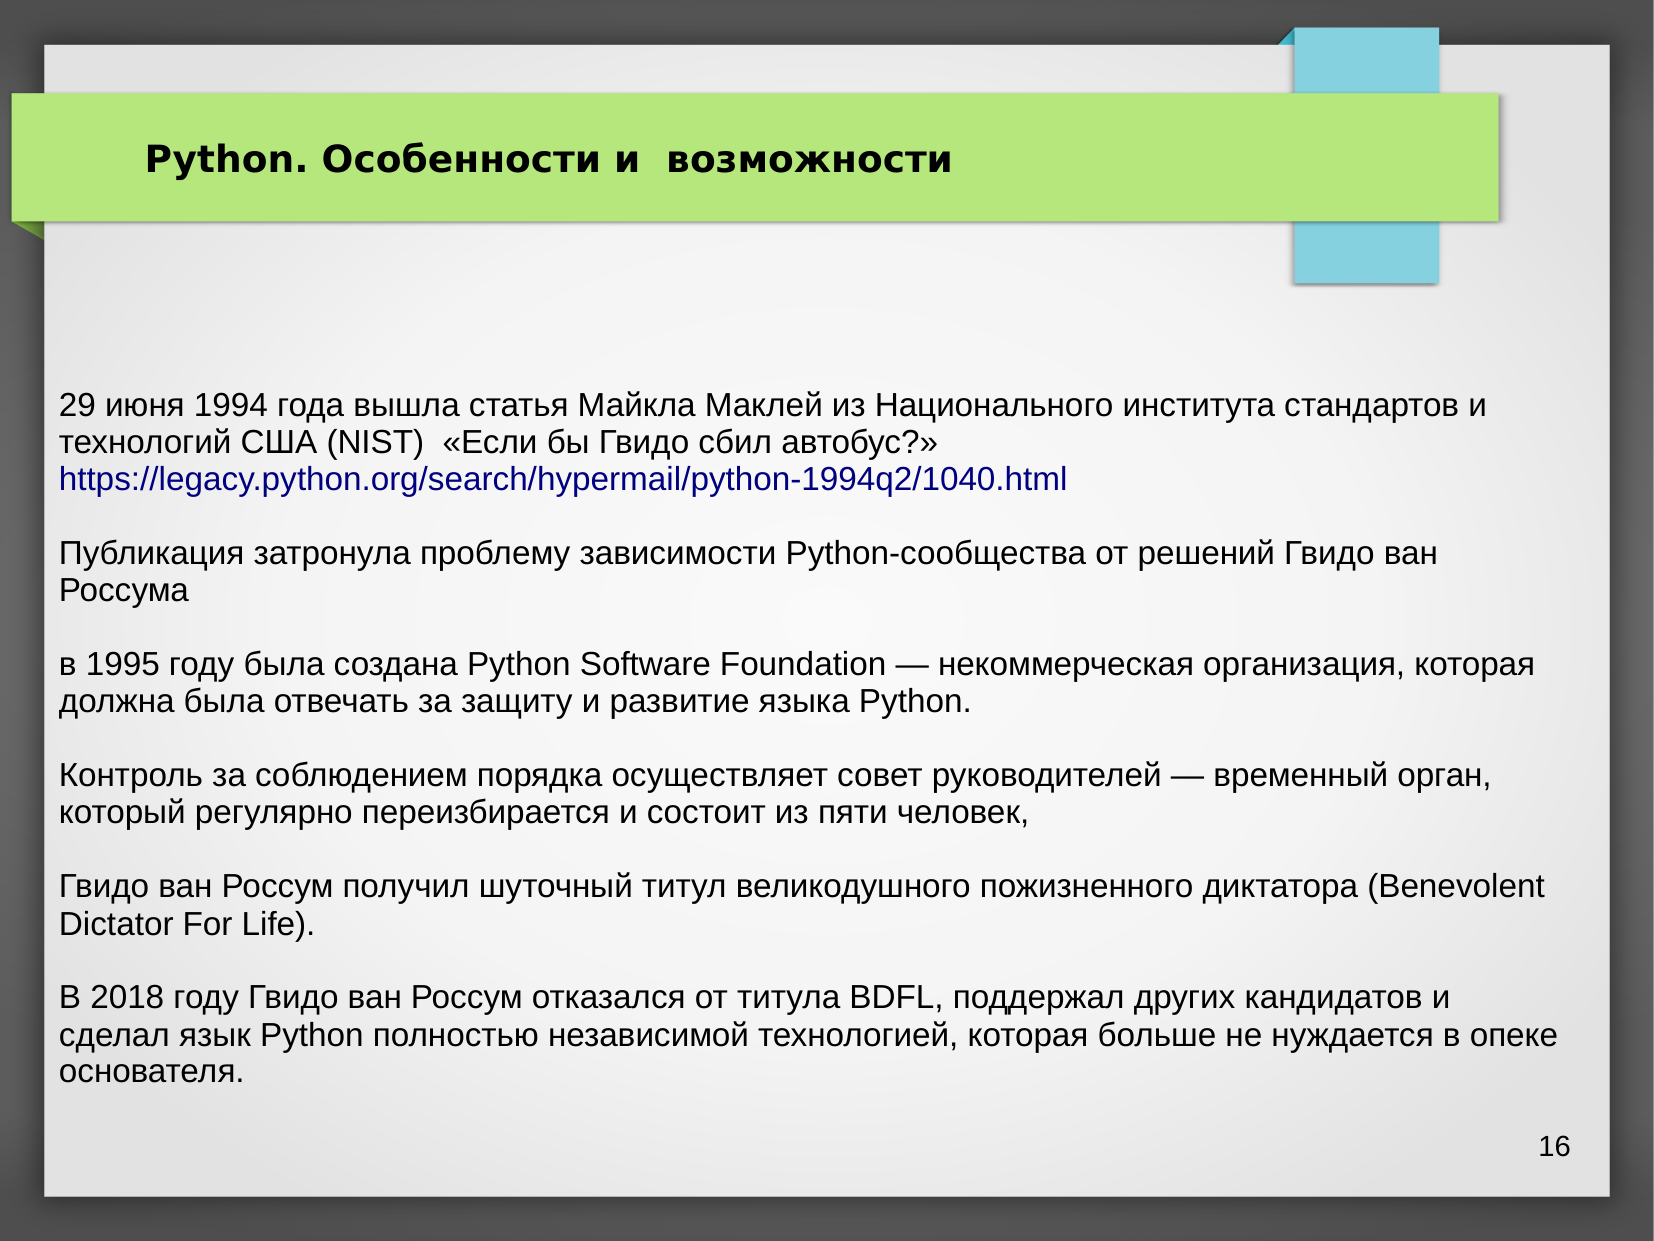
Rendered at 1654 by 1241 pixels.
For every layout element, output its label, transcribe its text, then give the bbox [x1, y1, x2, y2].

text_box 29 июня 1994 года вышла статья Майкла Маклей из Национального института стандартов и технологий США (NIST) «Если бы Гвидо сбил автобус?» https://legacy.python.org/search/hypermail/python-1994q2/1040.html Публикация затронула проблему зависимости Python-сообщества от решений Гвидо ван Россума в 1995 году была создана Python Software Foundation — некоммерческая организация, которая должна была отвечать за защиту и развитие языка Python. Контроль за соблюдением порядка осуществляет совет руководителей — временный орган, который регулярно переизбирается и состоит из пяти человек, Гвидо ван Россум получил шуточный титул великодушного пожизненного диктатора (Benevolent Dictator For Life). В 2018 году Гвидо ван Россум отказался от титула BDFL, поддержал других кандидатов и сделал язык Python полностью независимой технологией, которая больше не нуждается в опеке основателя. [59, 314, 1571, 1162]
picture [0, 0, 1654, 1241]
text_box Python. Особенности и возможности [129, 129, 969, 189]
